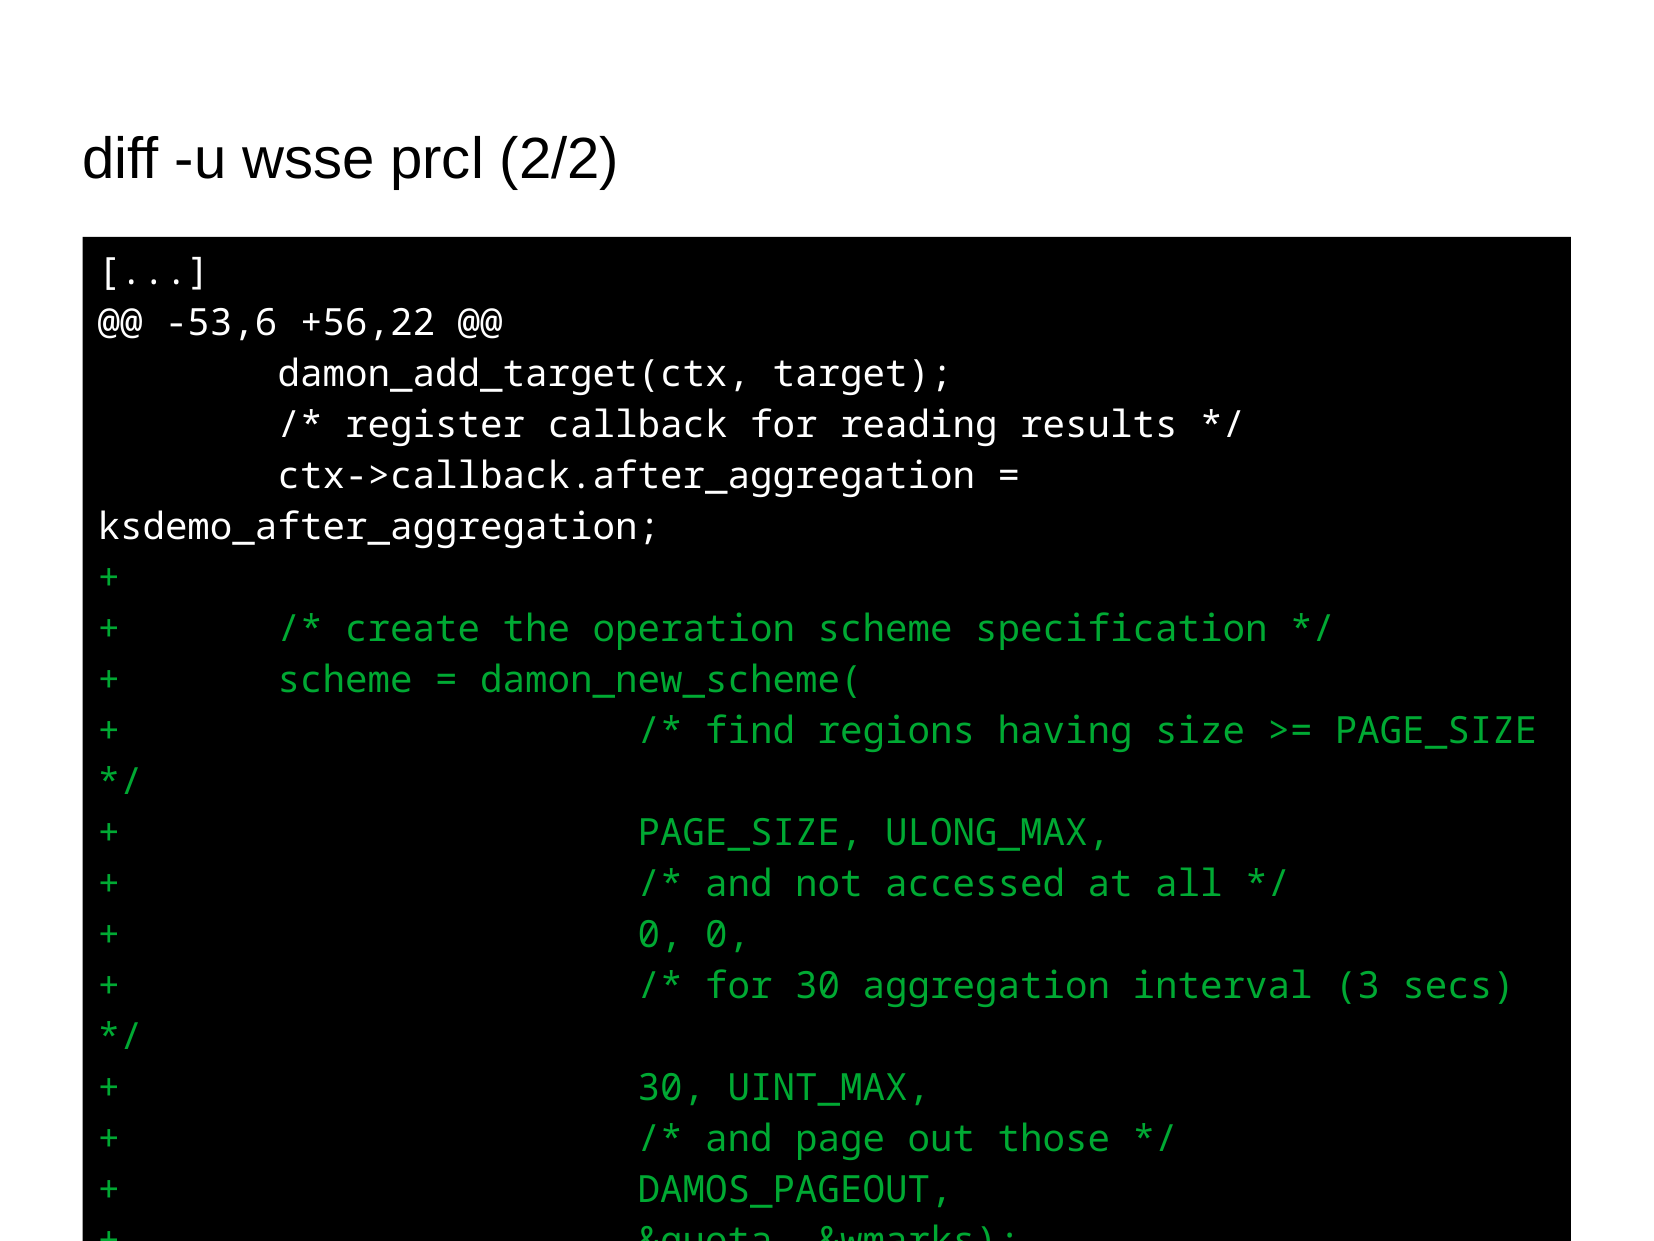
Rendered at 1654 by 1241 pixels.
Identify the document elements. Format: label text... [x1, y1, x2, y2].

text_box [...] @@ -53,6 +56,22 @@ damon_add_target(ctx, target); /* register callback for reading results */ ctx->callback.after_aggregation = ksdemo_after_aggregation; + + /* create the operation scheme specification */ + scheme = damon_new_scheme( + /* find regions having size >= PAGE_SIZE */ + PAGE_SIZE, ULONG_MAX, + /* and not accessed at all */ + 0, 0, + /* for 30 aggregation interval (3 secs) */ + 30, UINT_MAX, + /* and page out those */ + DAMOS_PAGEOUT, + &quota, &wmarks); + if (!scheme) + return -ENOMEM; + damon_set_schemes(ctx, &scheme, 1); + /* start the monitoring */ return damon_start(&ctx, 1); } [82, 236, 1571, 1196]
title diff -u wsse prcl (2/2) [82, 108, 1571, 210]
